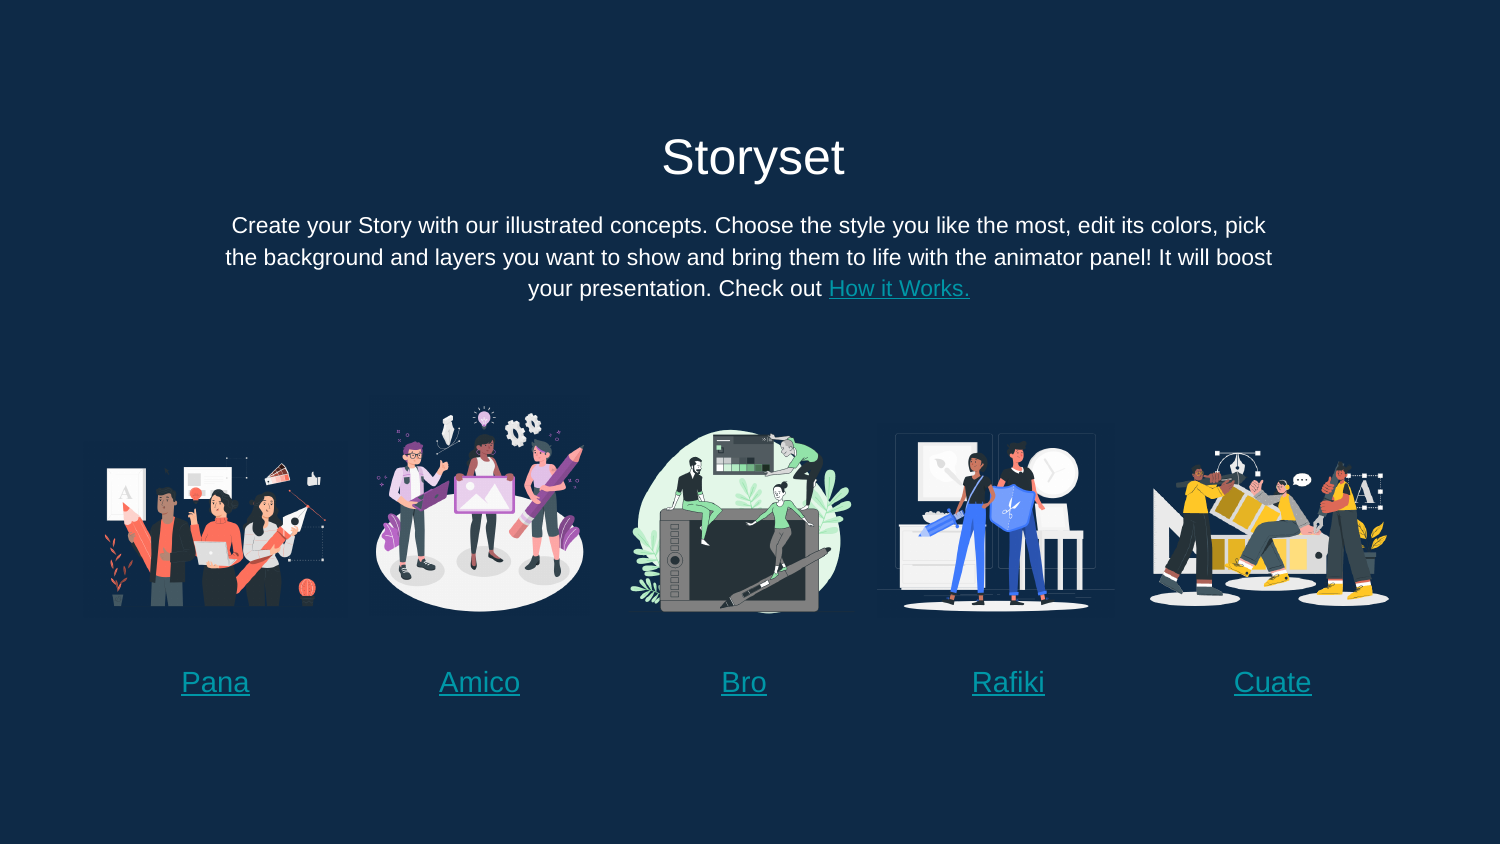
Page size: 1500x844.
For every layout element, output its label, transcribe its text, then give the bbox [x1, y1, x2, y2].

text_box Bro [639, 652, 849, 705]
picture [1121, 414, 1417, 622]
picture [369, 395, 590, 616]
text_box Amico [375, 652, 585, 705]
text_box Cuate [1168, 652, 1377, 705]
picture [877, 423, 1115, 618]
picture [619, 415, 857, 623]
text_box Create your Story with our illustrated concepts. Choose the style you like the most, edit its colors, pick the background and layers you want to show and bring them to life with the animator panel! It will boost your presentation. Check out How it Works. [205, 191, 1294, 245]
text_box Pana [111, 652, 320, 705]
picture [83, 441, 348, 618]
text_box Storyset [175, 109, 1332, 189]
text_box Rafiki [904, 652, 1113, 705]
